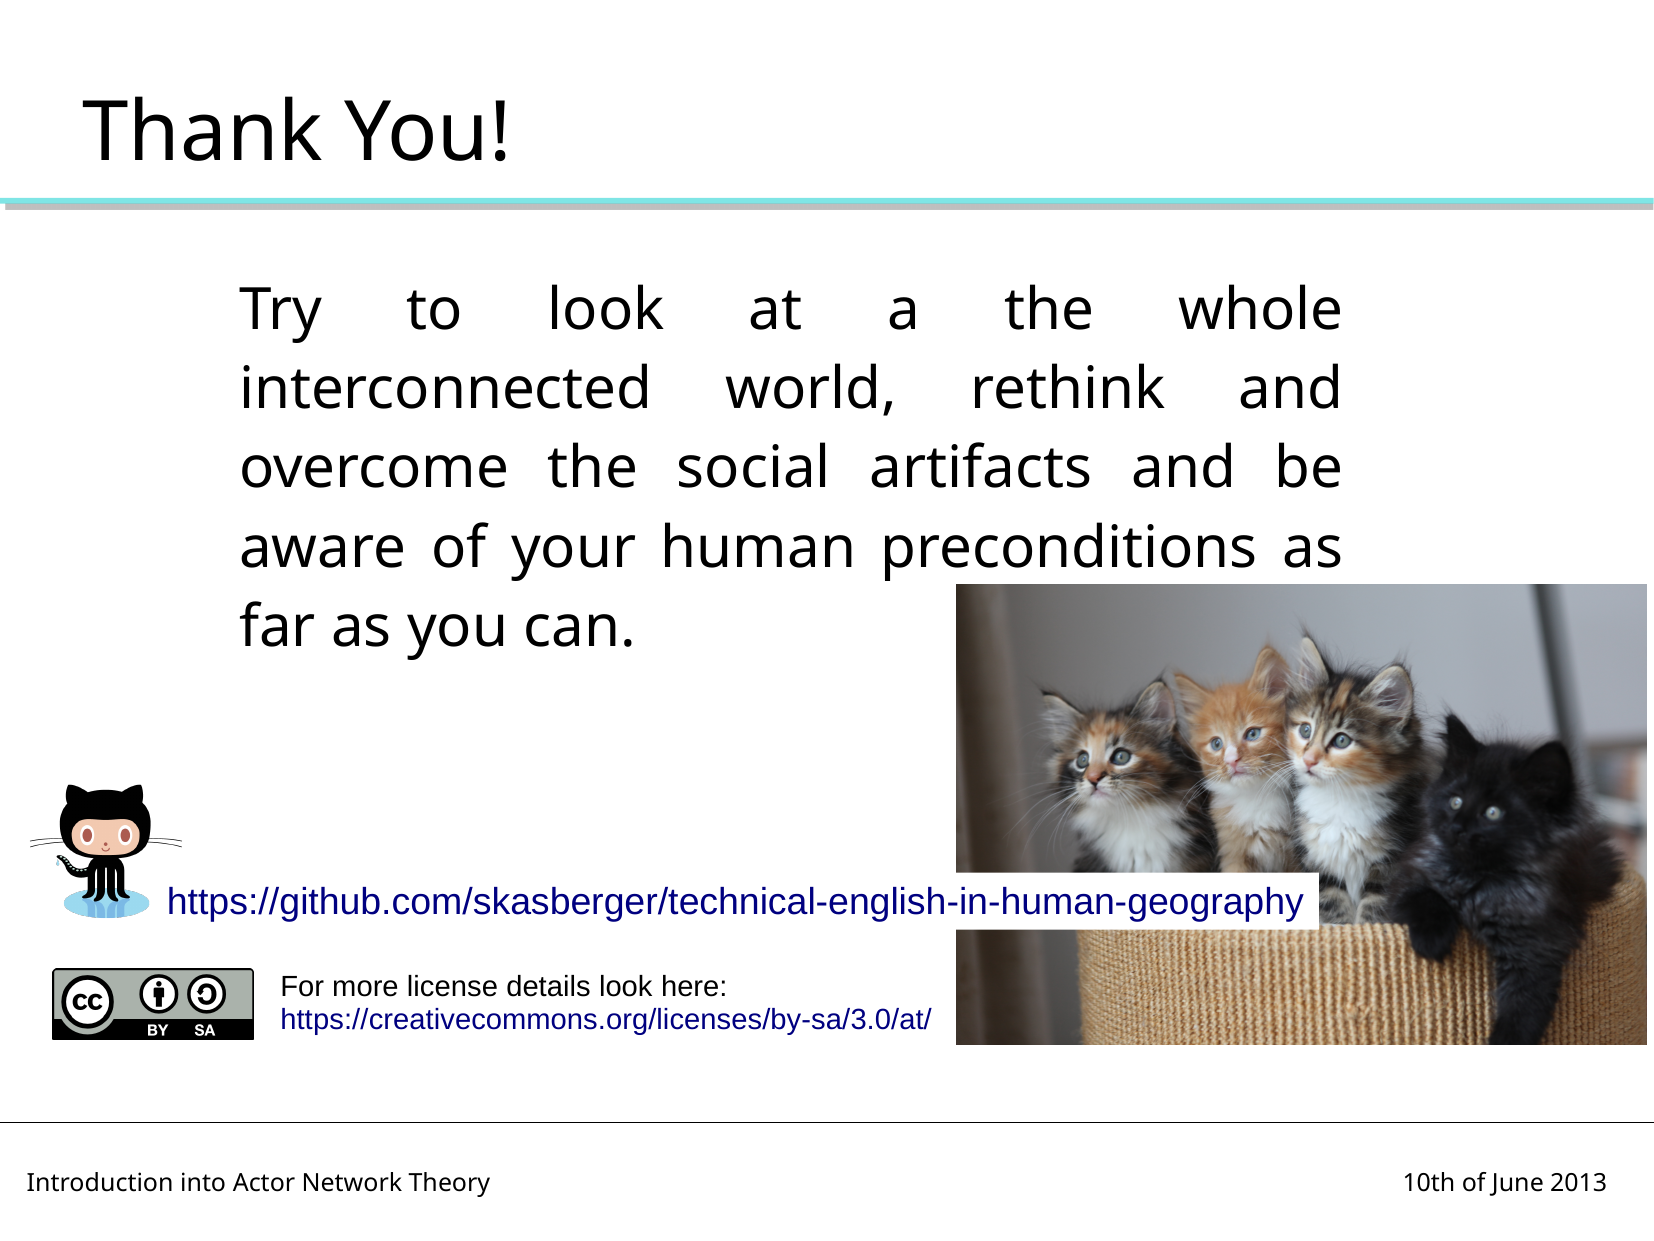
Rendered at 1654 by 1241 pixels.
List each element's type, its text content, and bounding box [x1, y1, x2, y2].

text_box For more license details look here: https://creativecommons.org/licenses/by-sa/3.0/at/ [265, 962, 975, 1044]
text_box Introduction into Actor Network Theory [11, 1157, 615, 1201]
text_box Try to look at a the whole interconnected world, rethink and overcome the social artifacts and be aware of your human preconditions as far as you can. [224, 259, 1359, 536]
text_box 10th of June 2013 [1387, 1157, 1636, 1201]
text_box https://github.com/skasberger/technical-english-in-human-geography [152, 872, 1319, 930]
picture [956, 584, 1647, 1045]
title Thank You! [82, 81, 1571, 175]
picture [52, 968, 254, 1040]
picture [29, 774, 183, 928]
